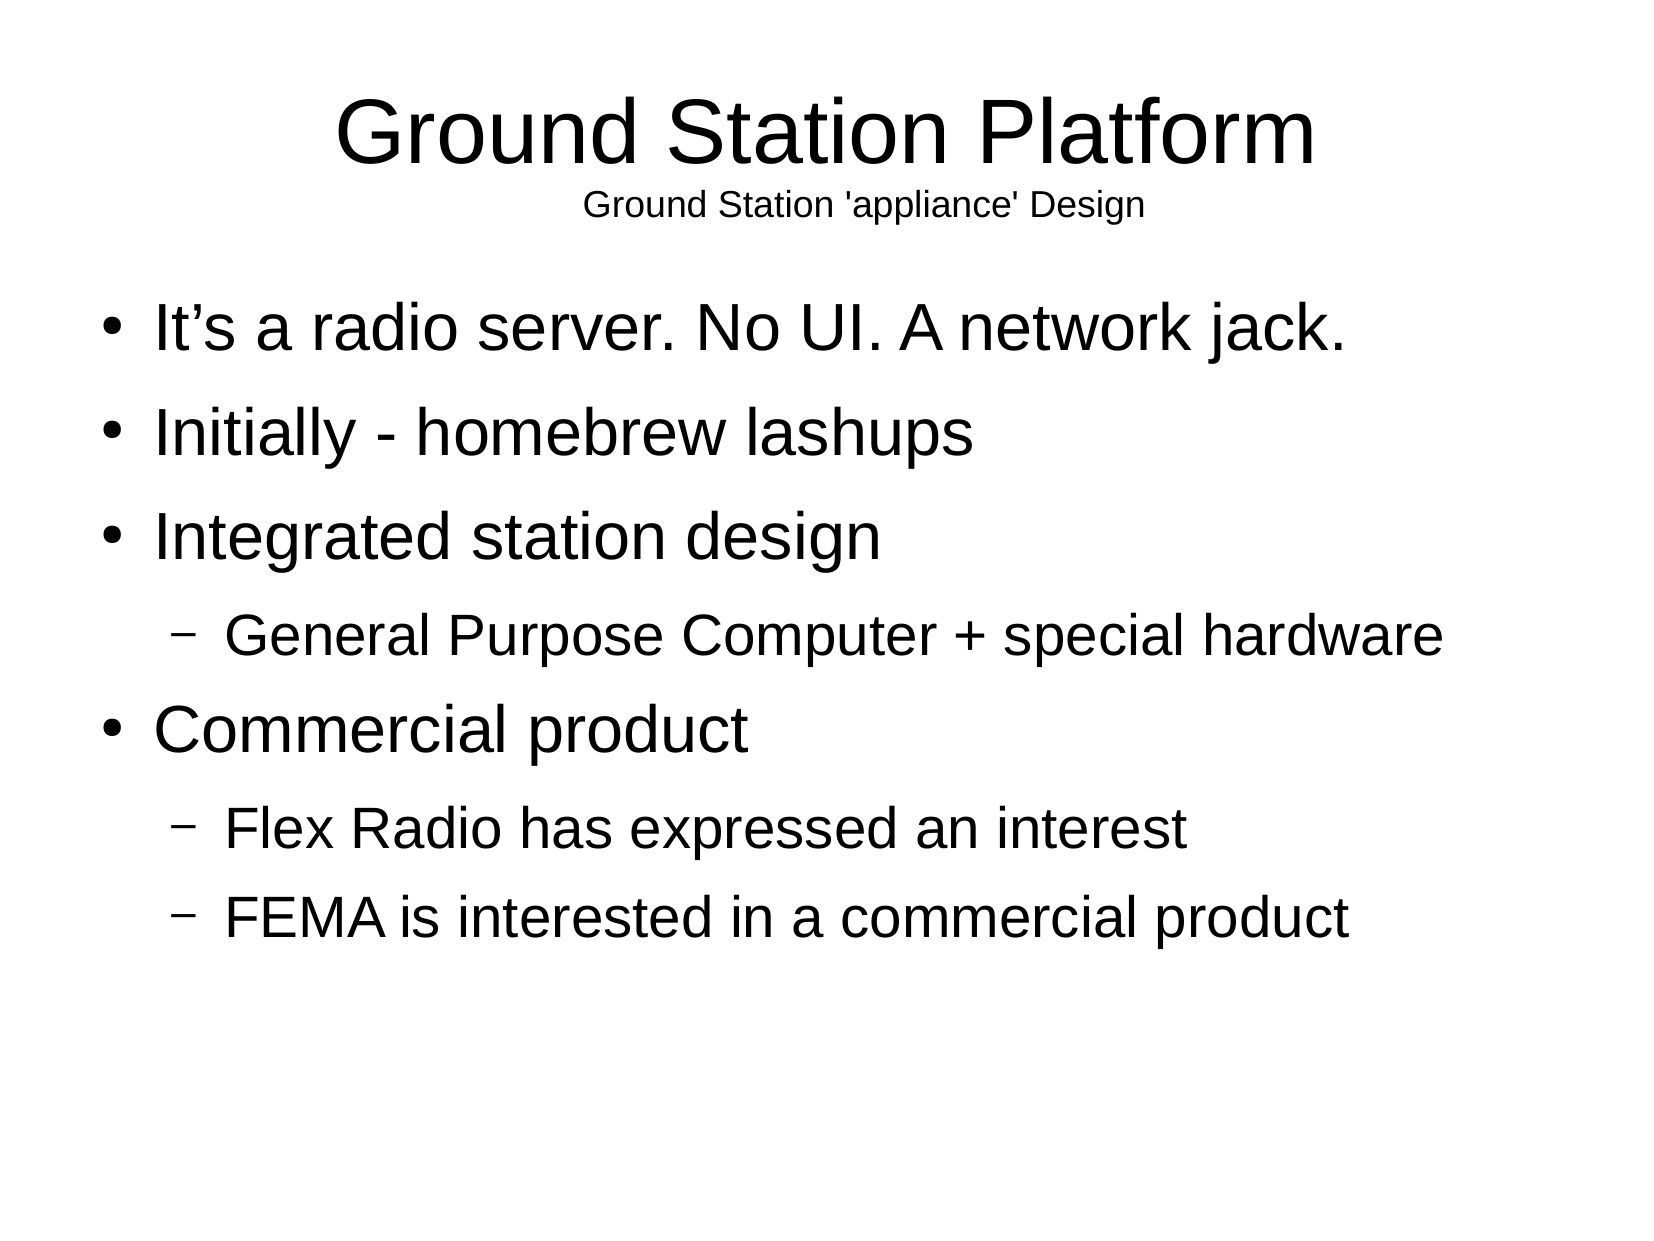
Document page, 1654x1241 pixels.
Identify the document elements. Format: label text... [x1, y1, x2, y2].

list It’s a radio server. No UI. A network jack. Initially - homebrew lashups Integrated station design General Purpose Computer + special hardware Commercial product Flex Radio has expressed an interest FEMA is interested in a commercial product [82, 290, 1571, 1010]
title Ground Station Platform Ground Station 'appliance' Design [82, 49, 1571, 257]
